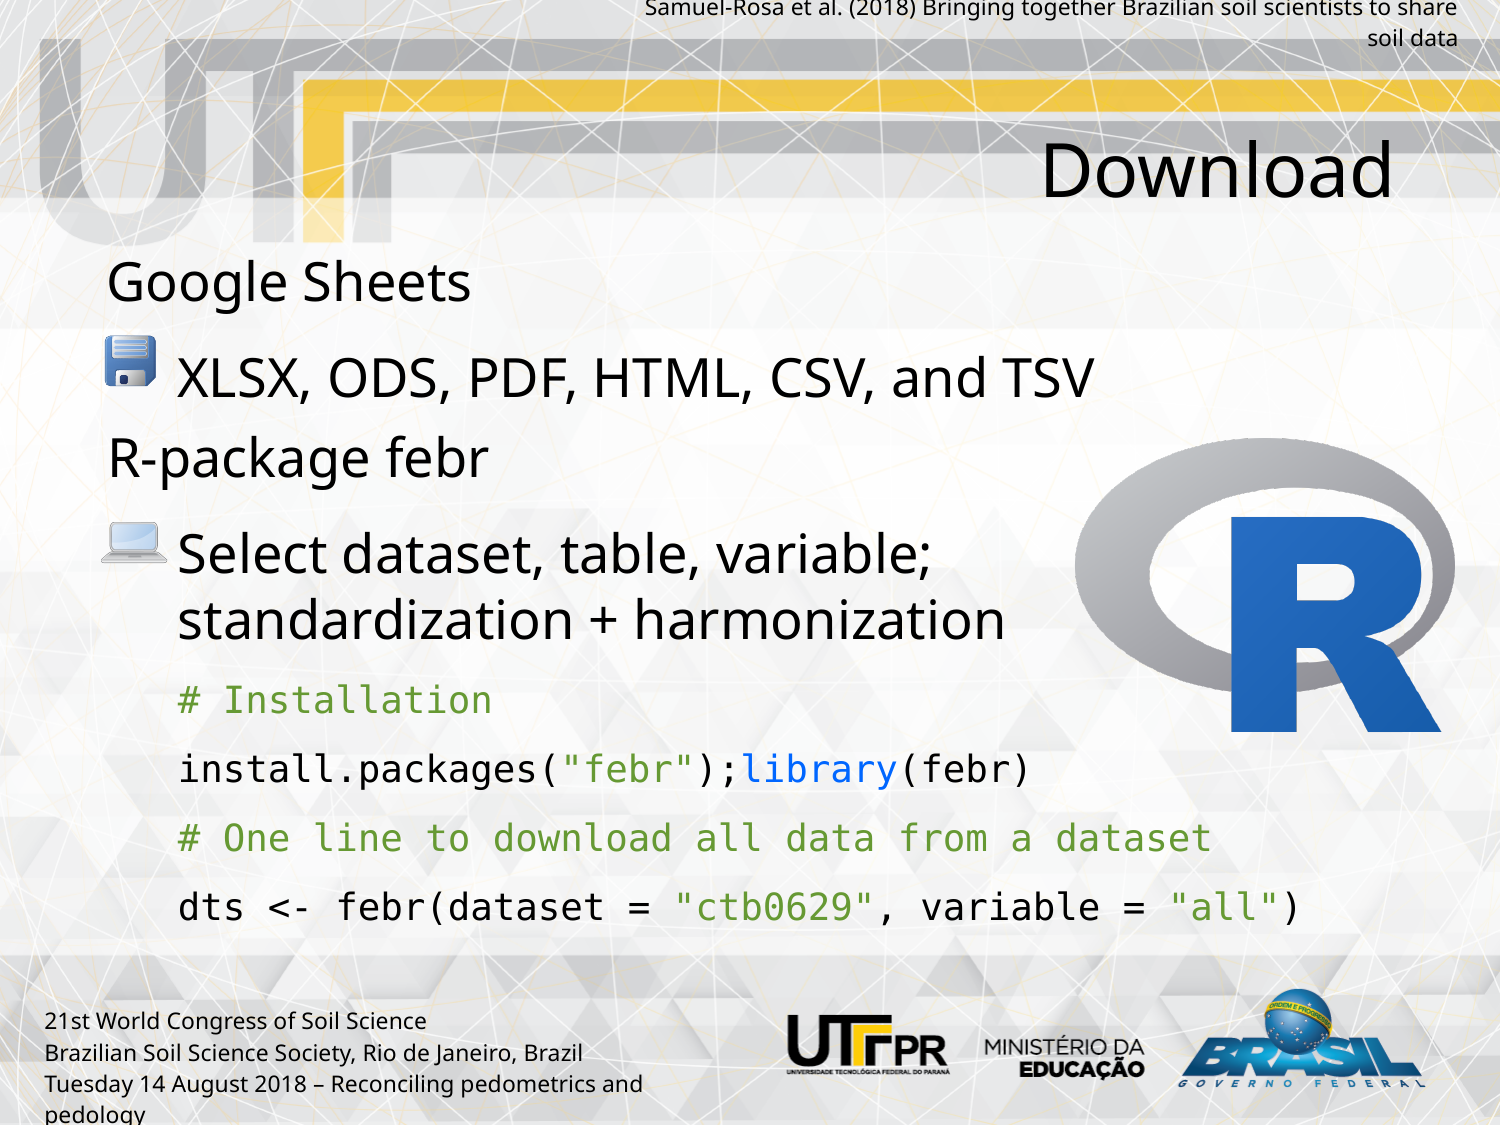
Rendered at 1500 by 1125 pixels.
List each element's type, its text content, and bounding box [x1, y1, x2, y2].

title Download [102, 60, 1397, 278]
picture [48, 1112, 55, 1122]
list Google Sheets XLSX, ODS, PDF, HTML, CSV, and TSV [106, 248, 1406, 414]
picture [122, 1112, 129, 1122]
list R-package febr Select dataset, table, variable; standardization + harmonization # Installation install.packages("febr");library(febr) # One line to download all data from a dataset dts <‐ febr(dataset = "ctb0629", variable = "all") [107, 423, 1407, 934]
text_box Samuel-Rosa et al. (2018) Bringing together Brazilian soil scientists to share soil data [602, 0, 1459, 50]
text_box 21st World Congress of Soil Science Brazilian Soil Science Society, Rio de Janeiro, Brazil Tuesday 14 August 2018 – Reconciling pedometrics and pedology [29, 998, 751, 1105]
picture [0, 0, 1500, 1125]
